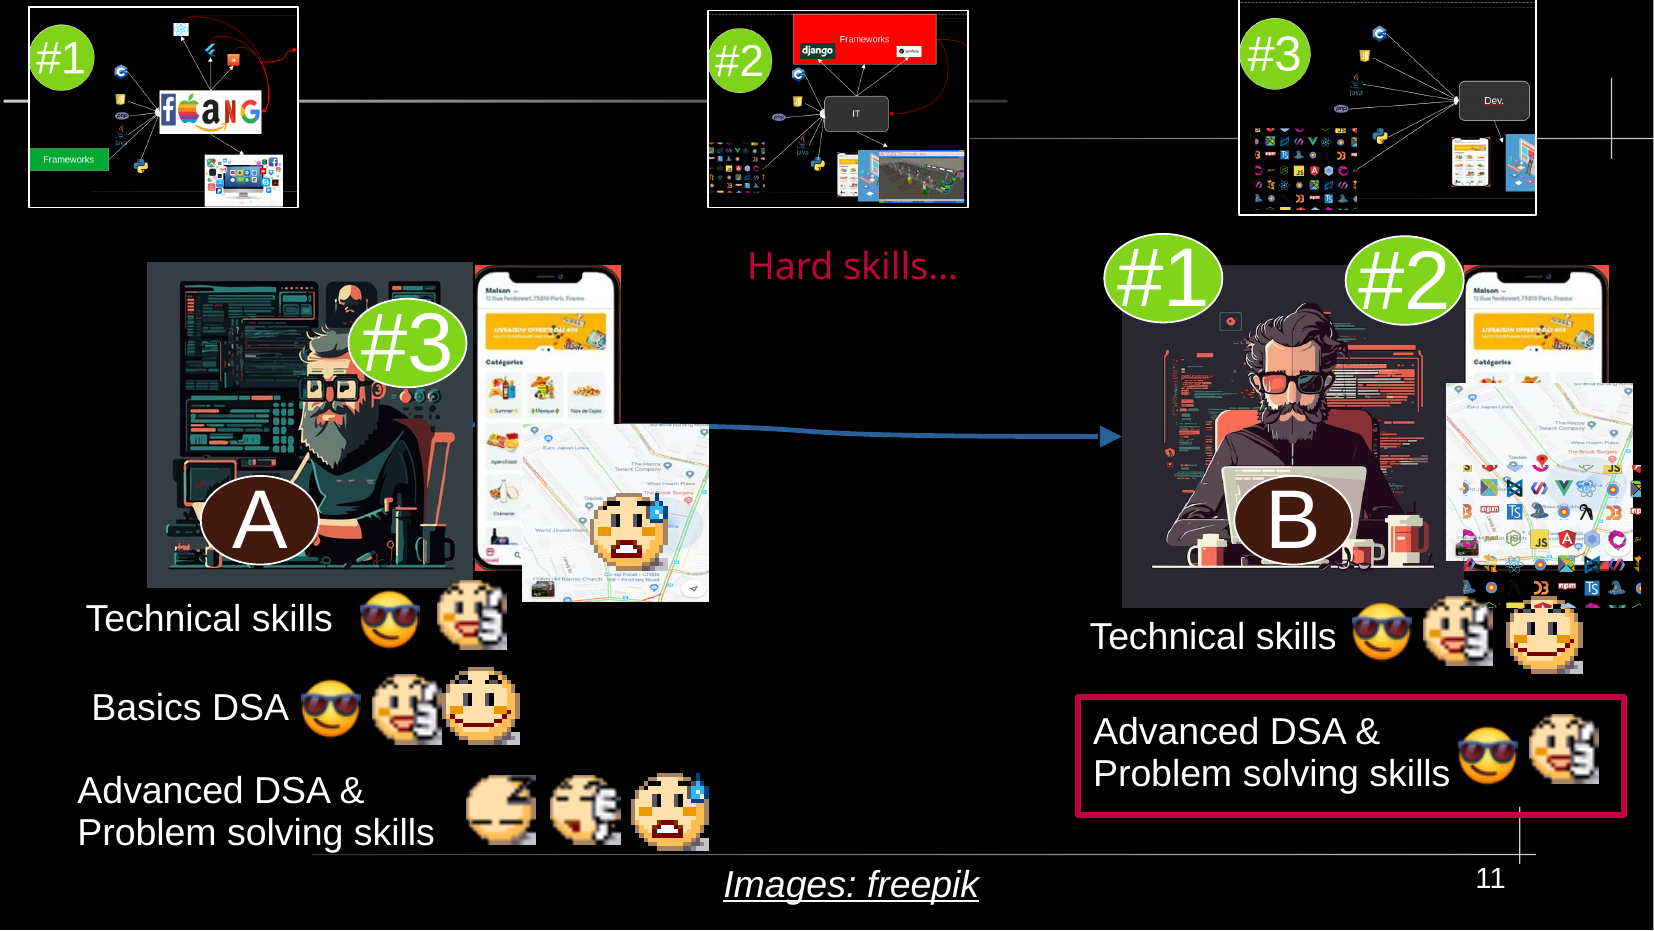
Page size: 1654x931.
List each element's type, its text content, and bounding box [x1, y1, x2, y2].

picture [475, 265, 709, 602]
picture [1240, 0, 1536, 215]
text_box Hard skills… [732, 232, 1010, 314]
text_box #2 [1345, 236, 1464, 325]
picture [372, 667, 520, 745]
text_box #3 [348, 298, 467, 388]
picture [550, 775, 621, 845]
picture [708, 11, 967, 207]
picture [1122, 265, 1641, 674]
picture [1529, 714, 1599, 784]
picture [466, 775, 536, 845]
picture [301, 679, 361, 739]
text_box #1 [1104, 233, 1223, 323]
text_box Basics DSA [76, 679, 301, 739]
text_box Technical skills [70, 590, 360, 648]
picture [1458, 726, 1518, 786]
picture [631, 773, 709, 851]
picture [147, 262, 507, 650]
text_box A [200, 475, 319, 565]
text_box B [1234, 475, 1353, 565]
picture [360, 590, 420, 650]
text_box Images: freepik [708, 856, 1004, 914]
picture [29, 7, 298, 207]
text_box Technical skills [1074, 608, 1400, 666]
text_box Advanced DSA & Problem solving skills [62, 761, 467, 821]
text_box Advanced DSA & Problem solving skills [1081, 702, 1471, 760]
